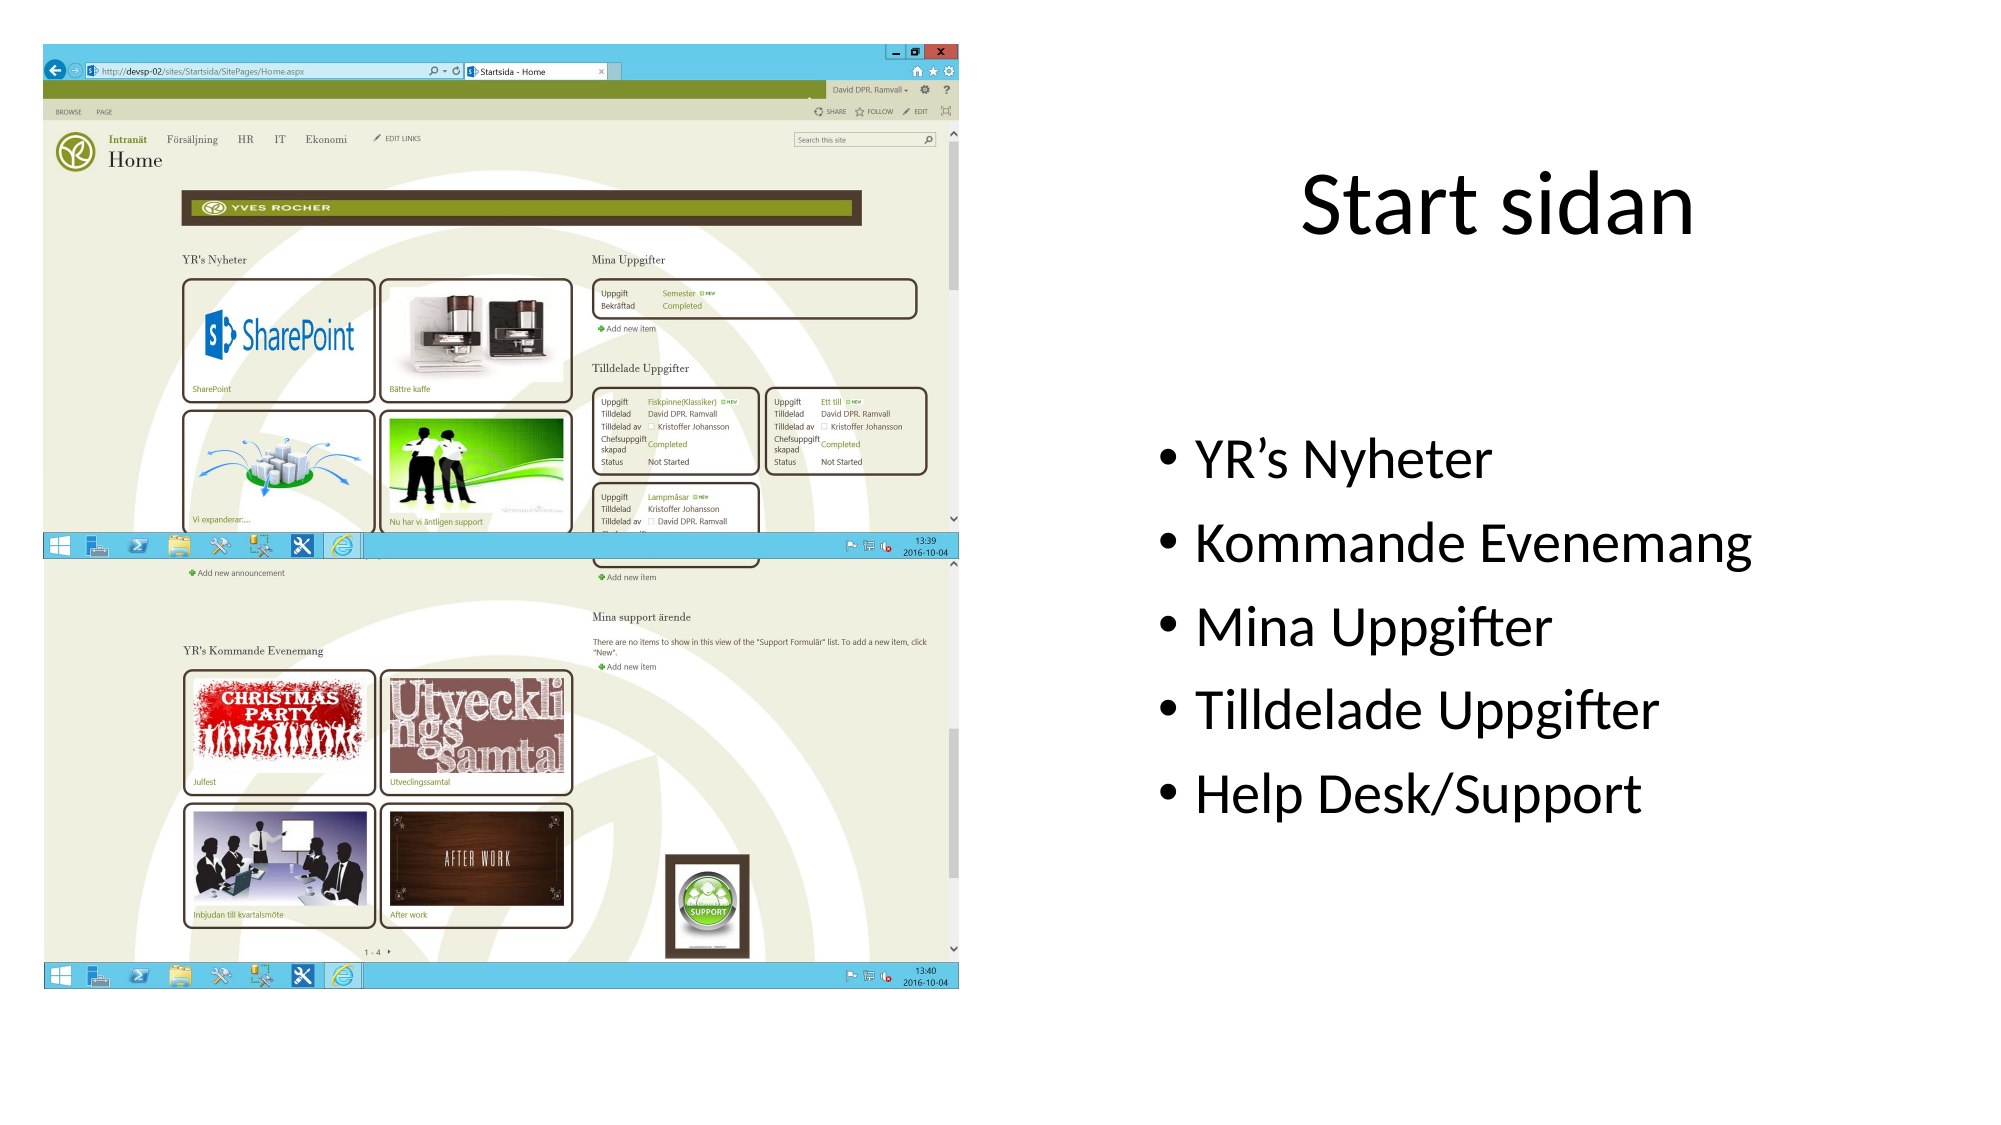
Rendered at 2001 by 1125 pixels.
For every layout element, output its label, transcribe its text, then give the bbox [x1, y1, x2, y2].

list YR’s Nyheter Kommande Evenemang Mina Uppgifter Tilldelade Uppgifter Help Desk/Support [1143, 420, 1888, 1014]
text_box Start sidan [1285, 135, 1720, 262]
picture [43, 44, 959, 989]
